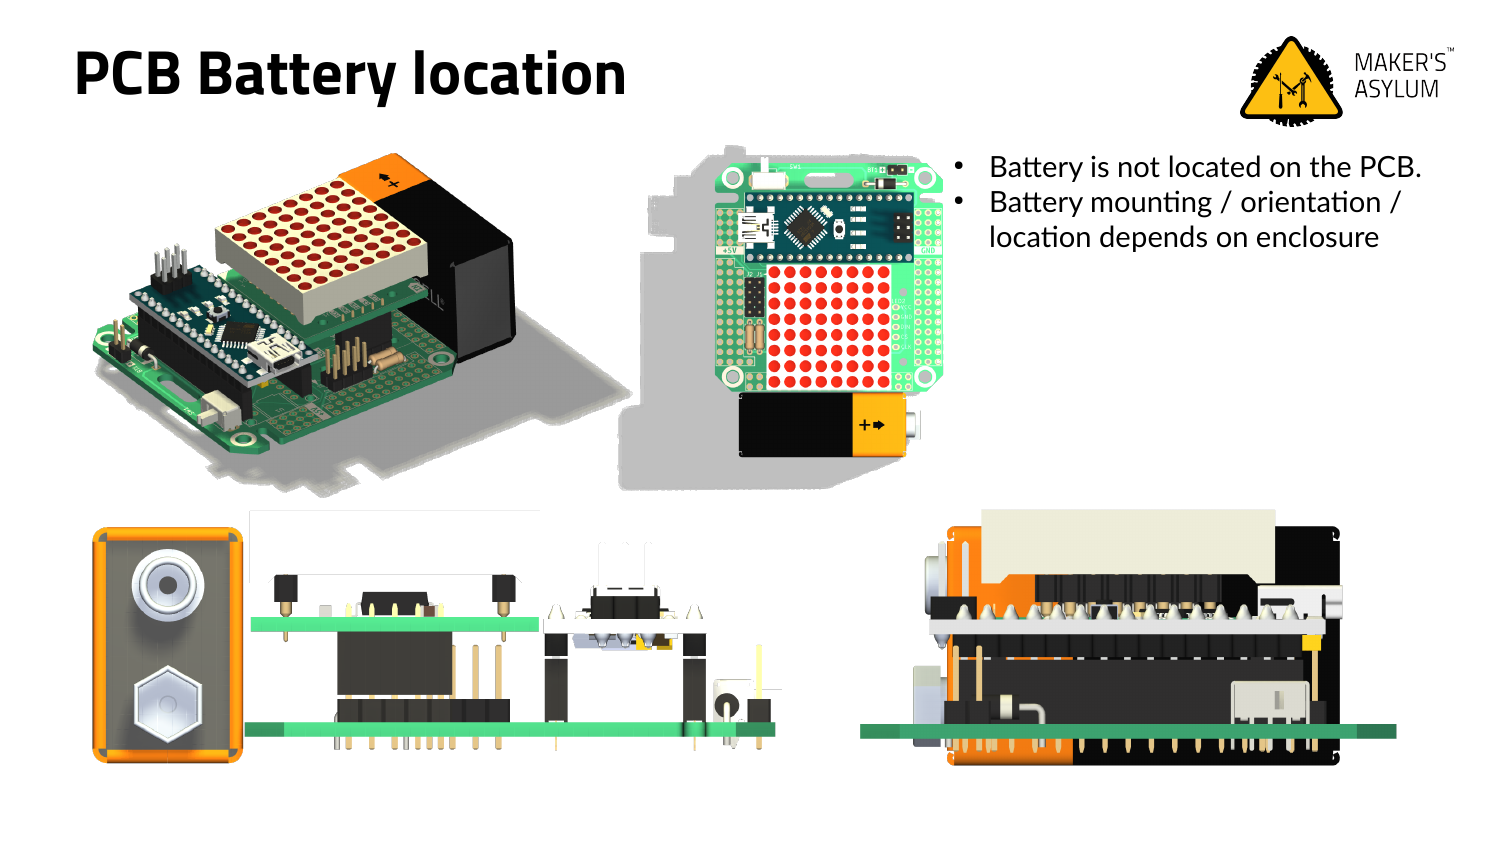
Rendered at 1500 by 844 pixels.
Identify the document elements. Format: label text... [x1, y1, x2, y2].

picture [88, 141, 947, 768]
picture [856, 501, 1399, 768]
text_box Battery is not located on the PCB. Battery mounting / orientation / location depends on enclosure [947, 141, 1447, 262]
picture [1240, 36, 1454, 128]
text_box PCB Battery location [58, 11, 822, 127]
